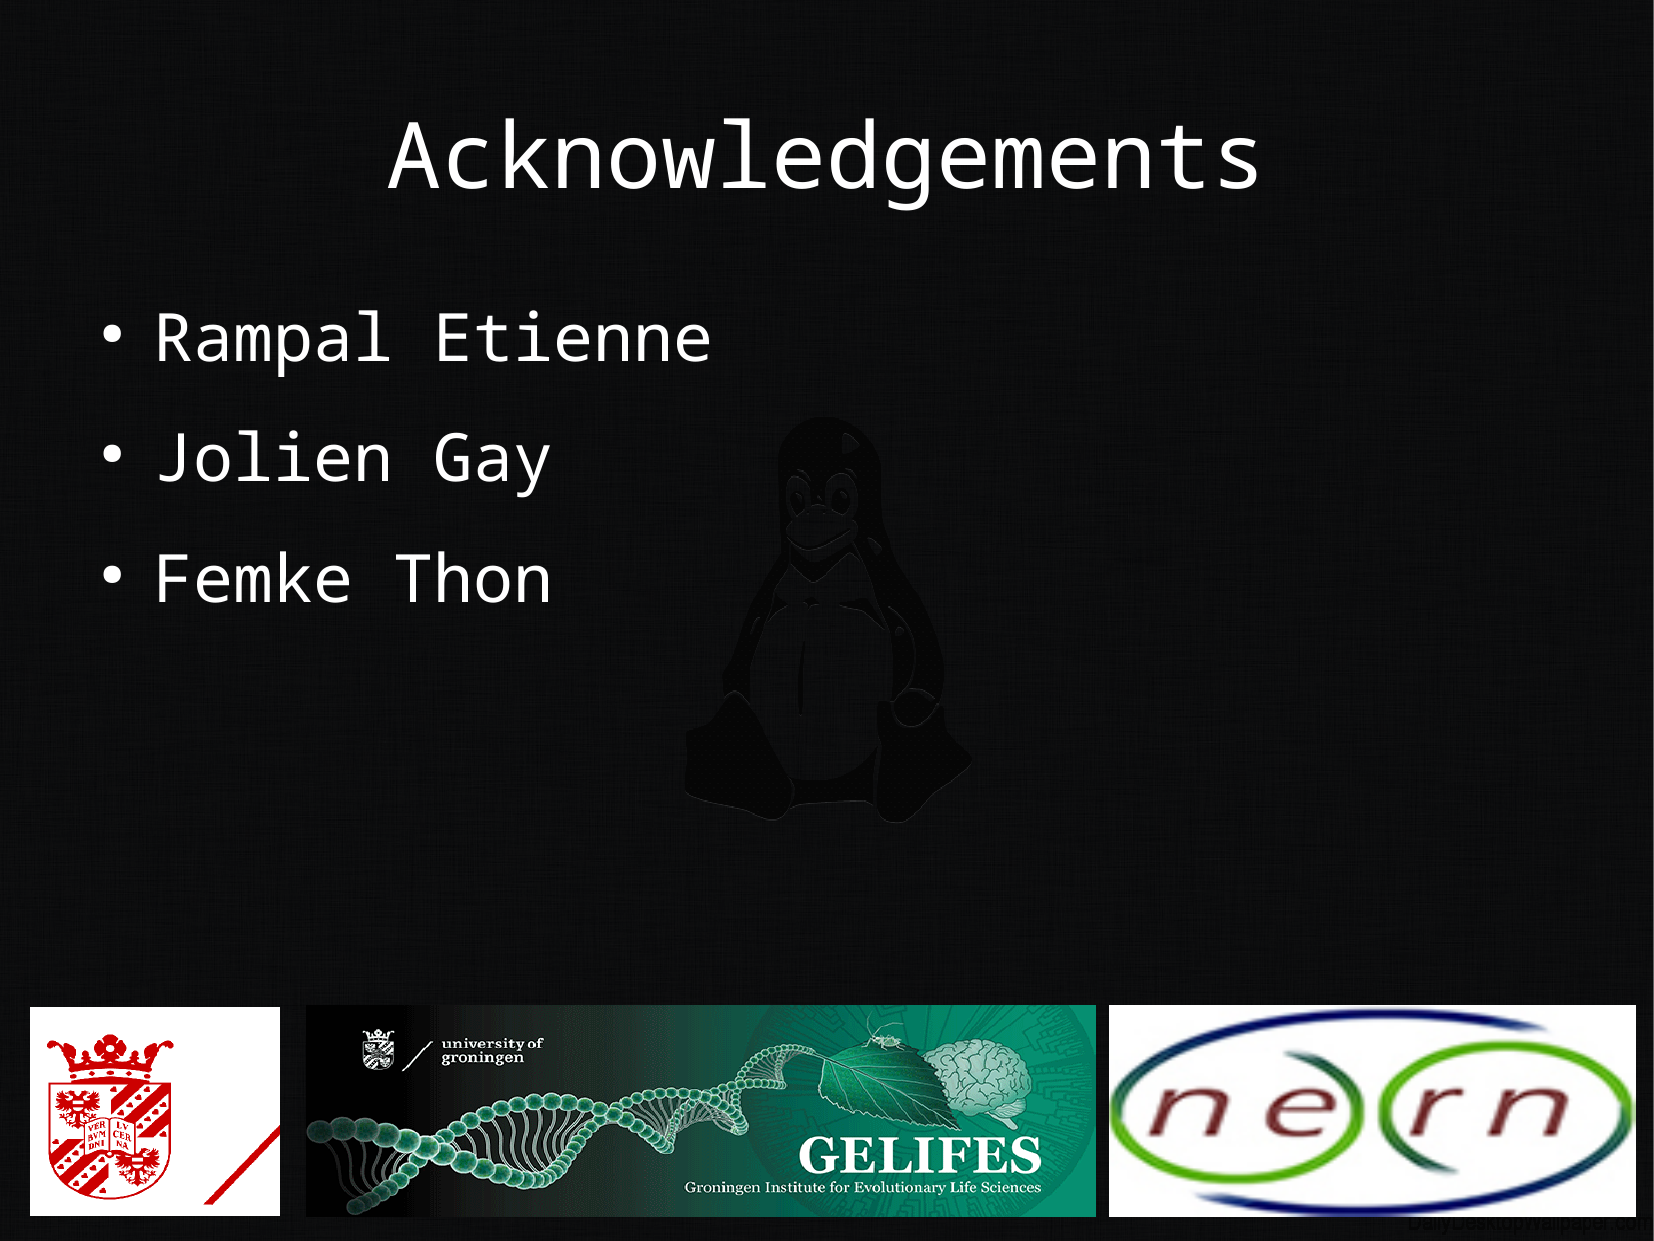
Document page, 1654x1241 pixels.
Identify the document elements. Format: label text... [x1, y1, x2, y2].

picture [0, 0, 1654, 1241]
title Acknowledgements [82, 49, 1571, 257]
list Rampal Etienne Jolien Gay Femke Thon [82, 290, 1571, 1010]
